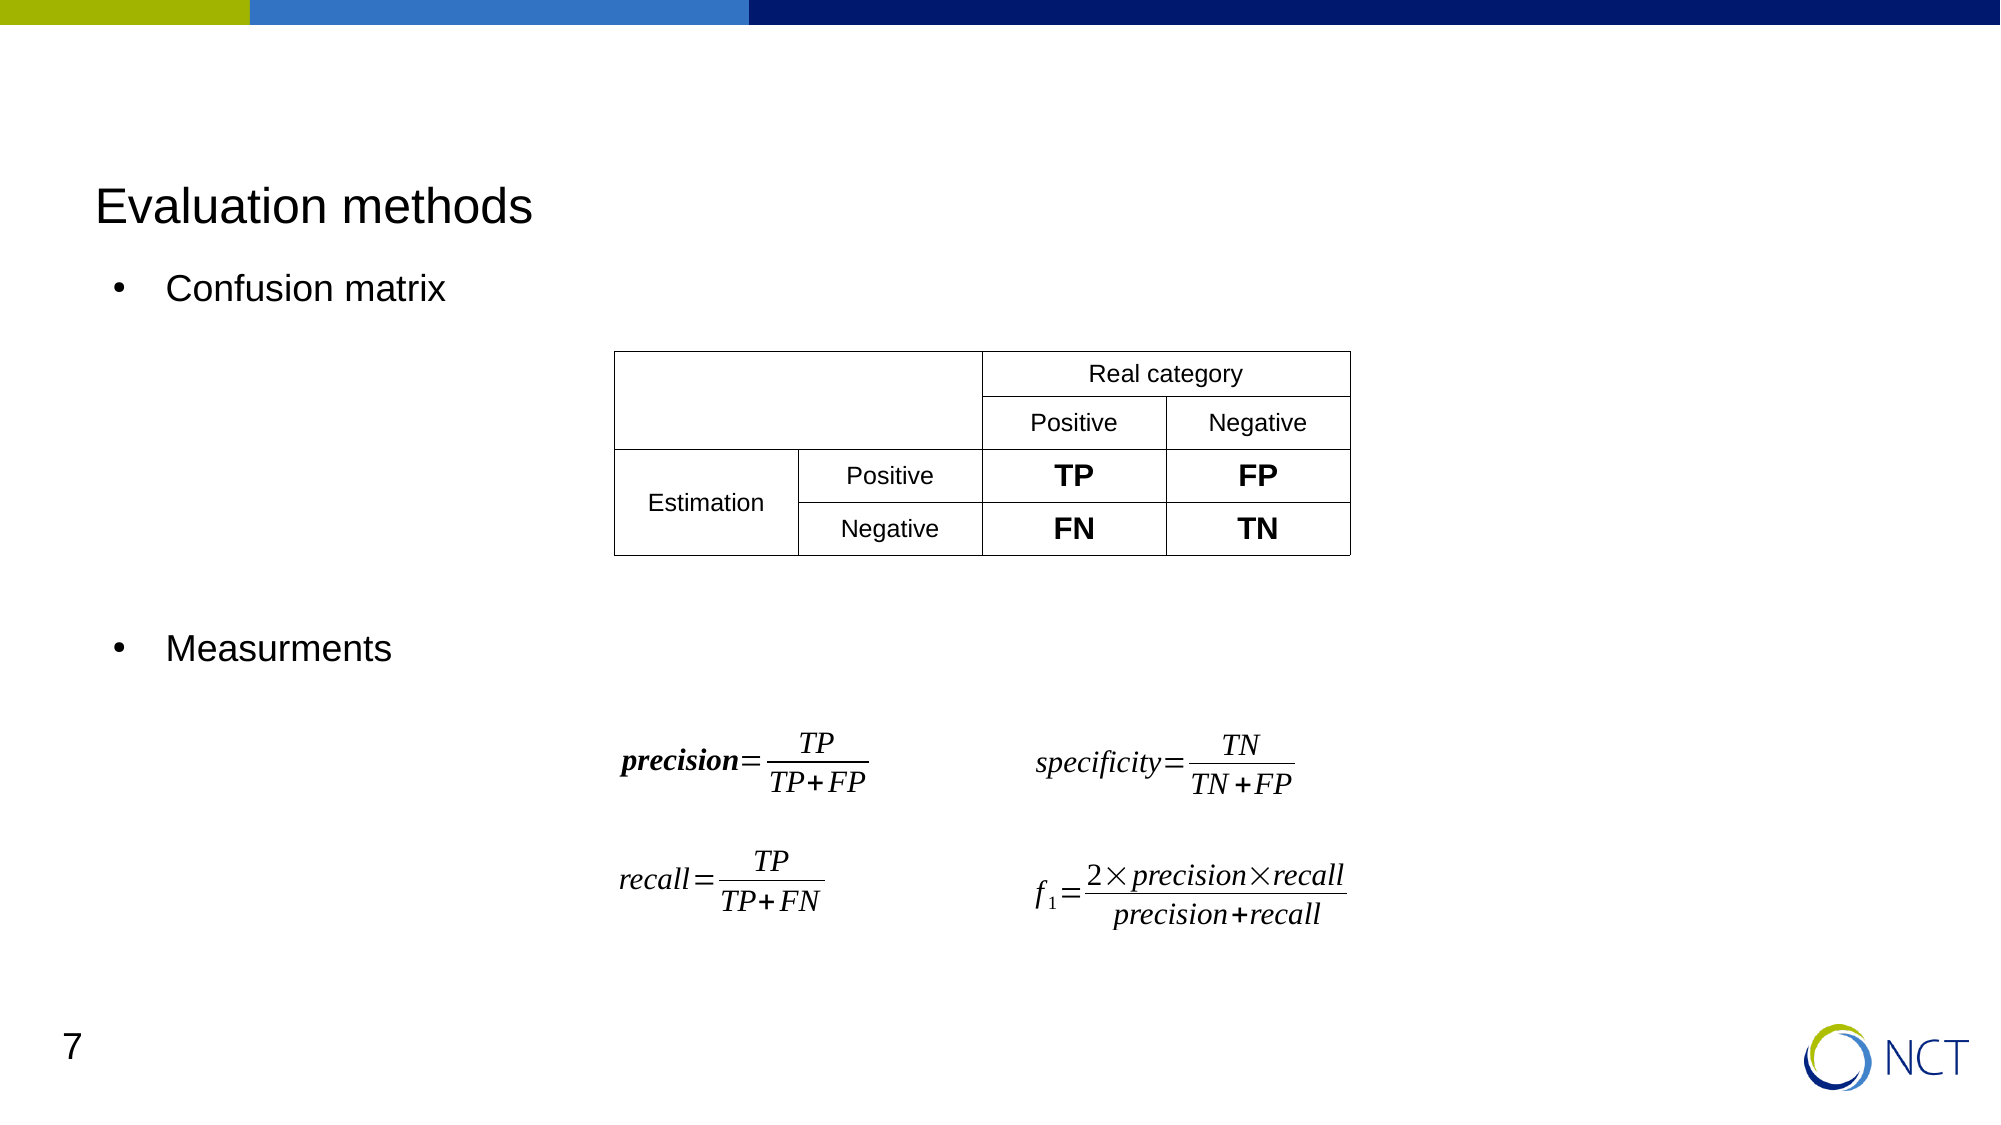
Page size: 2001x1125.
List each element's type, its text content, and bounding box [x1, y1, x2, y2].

table_cell FP [1167, 450, 1350, 502]
title Evaluation methods [94, 112, 1886, 300]
table_header [615, 352, 982, 449]
table_header Real category [983, 352, 1350, 396]
table_cell TN [1167, 503, 1350, 555]
table_cell Positive [799, 450, 982, 502]
chart [1027, 856, 1355, 931]
table_cell Negative [1167, 397, 1350, 449]
list Confusion matrix [94, 267, 461, 319]
list Measurments [94, 627, 461, 680]
chart [612, 843, 832, 917]
picture [1804, 1024, 1969, 1091]
chart [612, 725, 876, 799]
chart [1027, 726, 1303, 801]
table_cell Positive [983, 397, 1166, 449]
table_cell Estimation [615, 450, 798, 555]
table_cell Negative [799, 503, 982, 555]
table_cell FN [983, 503, 1166, 555]
table_cell TP [983, 450, 1166, 502]
